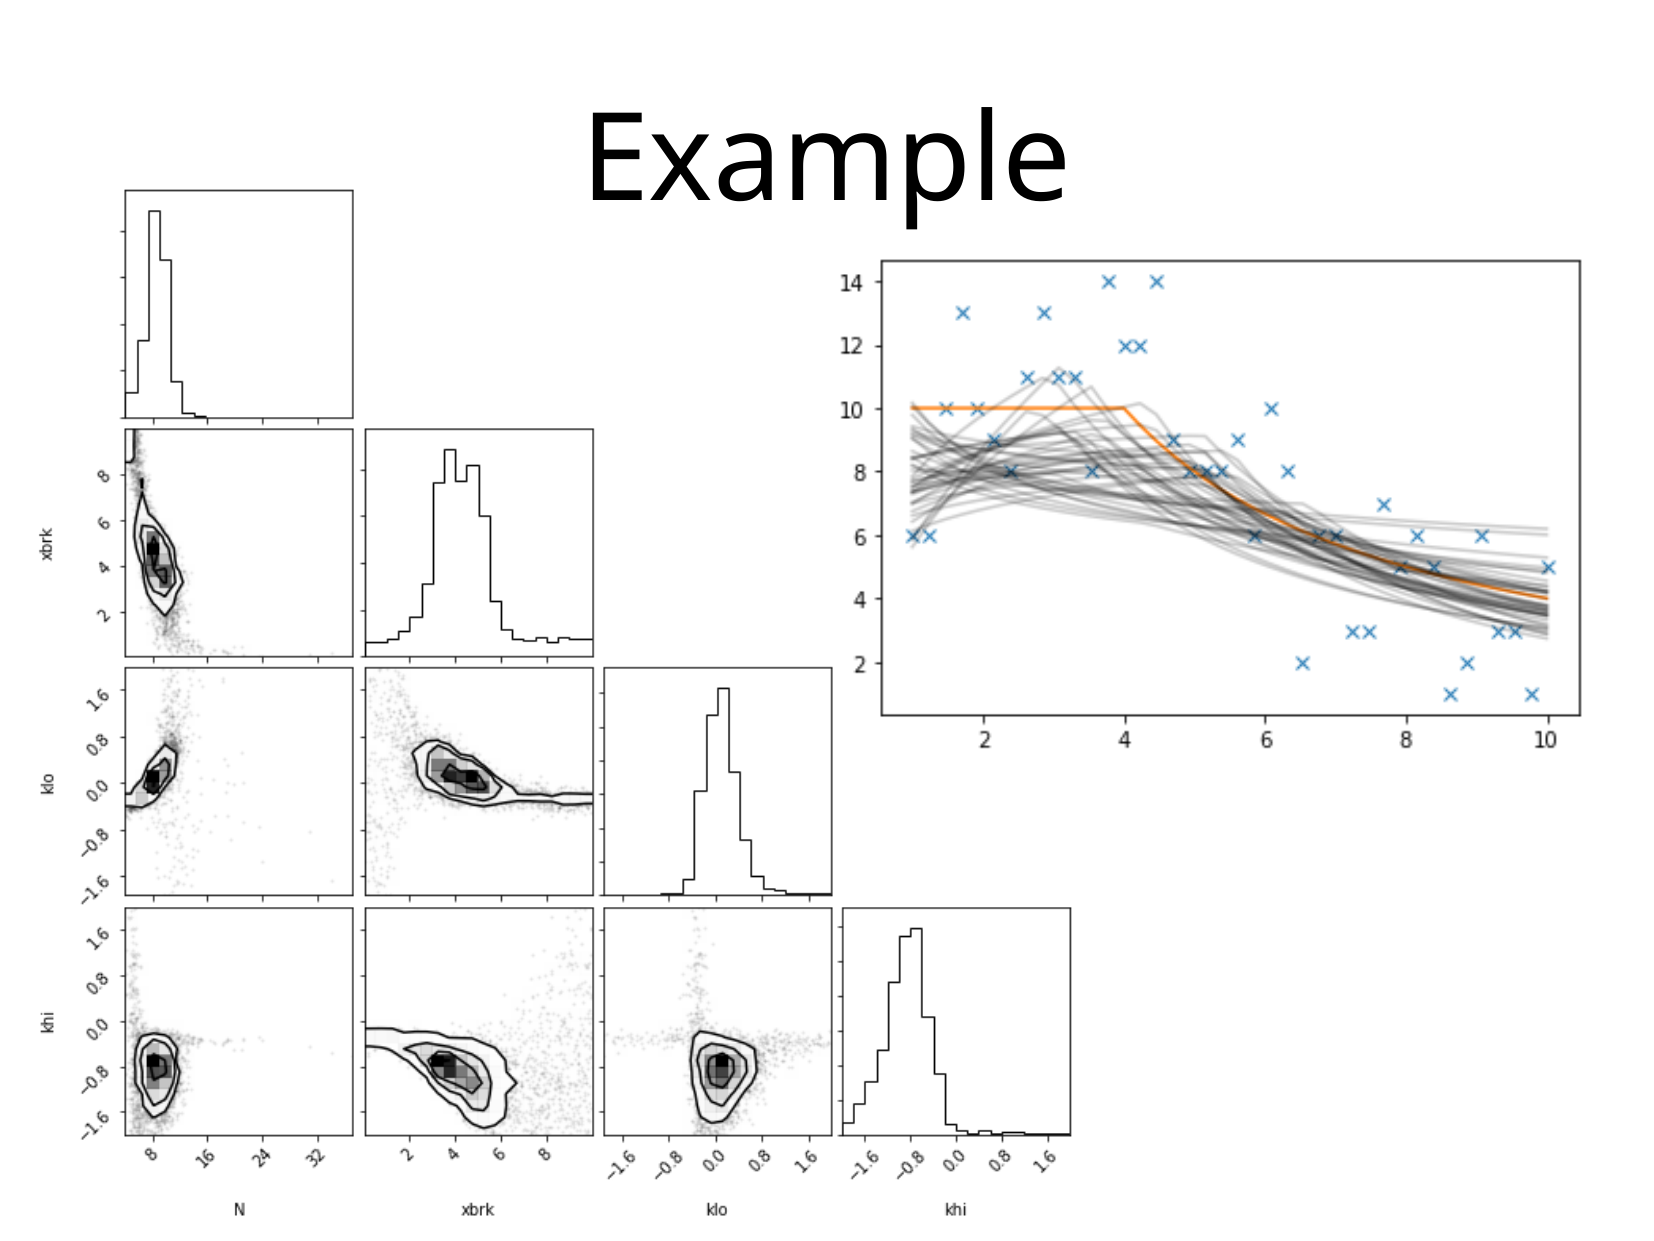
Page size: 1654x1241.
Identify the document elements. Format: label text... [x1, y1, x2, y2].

title Example [82, 49, 1571, 248]
picture [30, 179, 1592, 1231]
